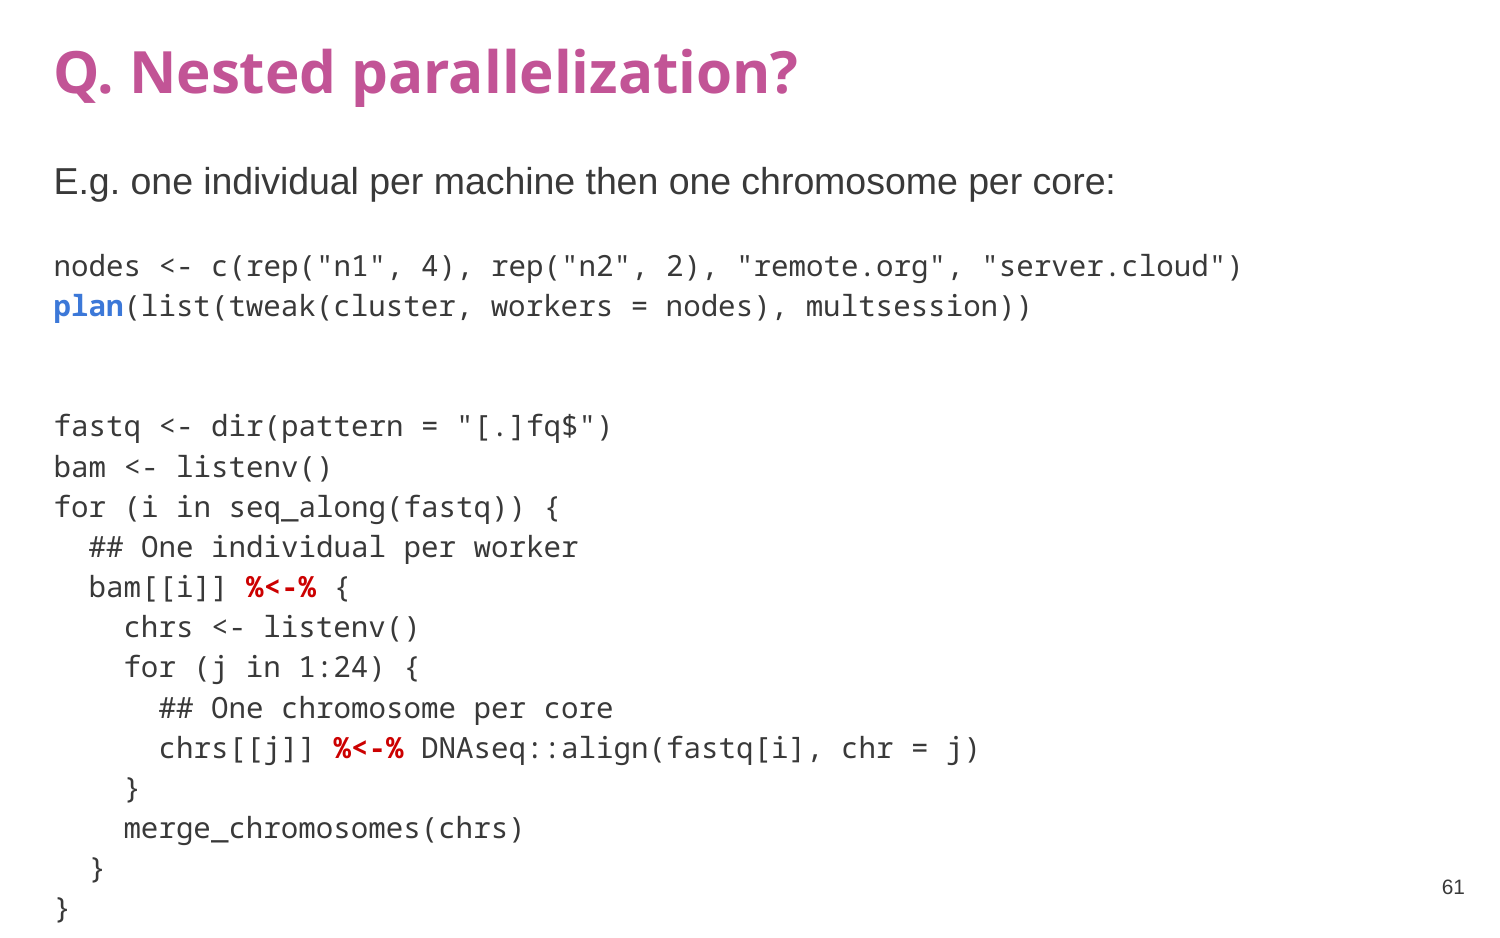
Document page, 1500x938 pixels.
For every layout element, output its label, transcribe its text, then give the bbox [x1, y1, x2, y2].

slide_number <number> [1389, 849, 1480, 922]
list E.g. one individual per machine then one chromosome per core: nodes <- c(rep("n1", 4), rep("n2", 2), "remote.org", "server.cloud") plan(list(tweak(cluster, workers = nodes), multsession)) ‎ fastq <- dir(pattern = "[.]fq$") bam <- listenv() for (i in seq_along(fastq)) { ## One individual per worker bam[[i]] %<-% { chrs <- listenv() for (j in 1:24) { ## One chromosome per core chrs[[j]] %<-% DNAseq::align(fastq[i], chr = j) } merge_chromosomes(chrs) } } [38, 135, 1437, 900]
title Q. Nested parallelization? [38, 20, 1500, 136]
